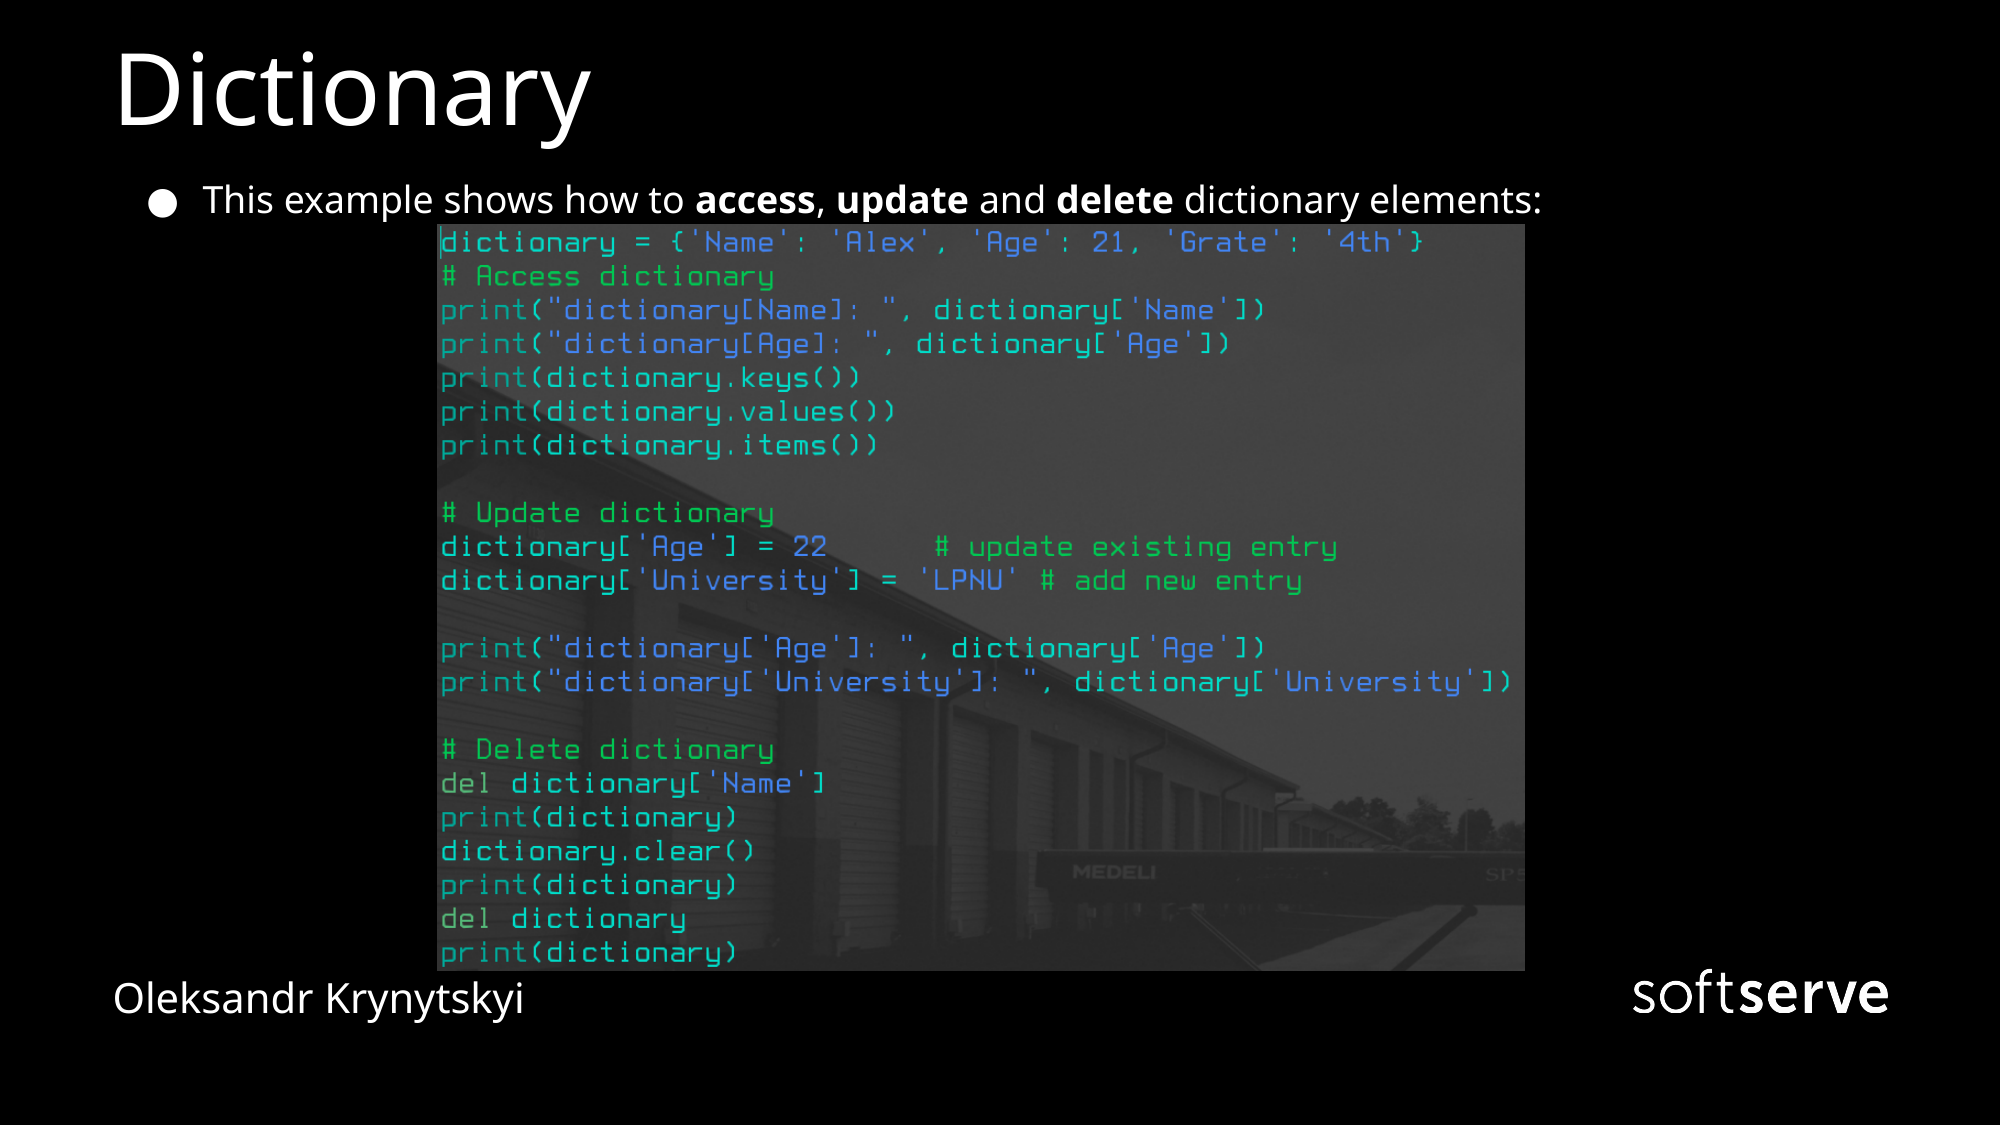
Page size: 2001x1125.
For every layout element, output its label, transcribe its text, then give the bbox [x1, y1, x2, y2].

list Oleksandr Krynytskyi [112, 970, 682, 1019]
text_box This example shows how to access, update and delete dictionary elements: [112, 154, 1888, 940]
picture [437, 224, 1525, 971]
picture [1633, 968, 1888, 1013]
title Dictionary [112, 33, 1888, 154]
